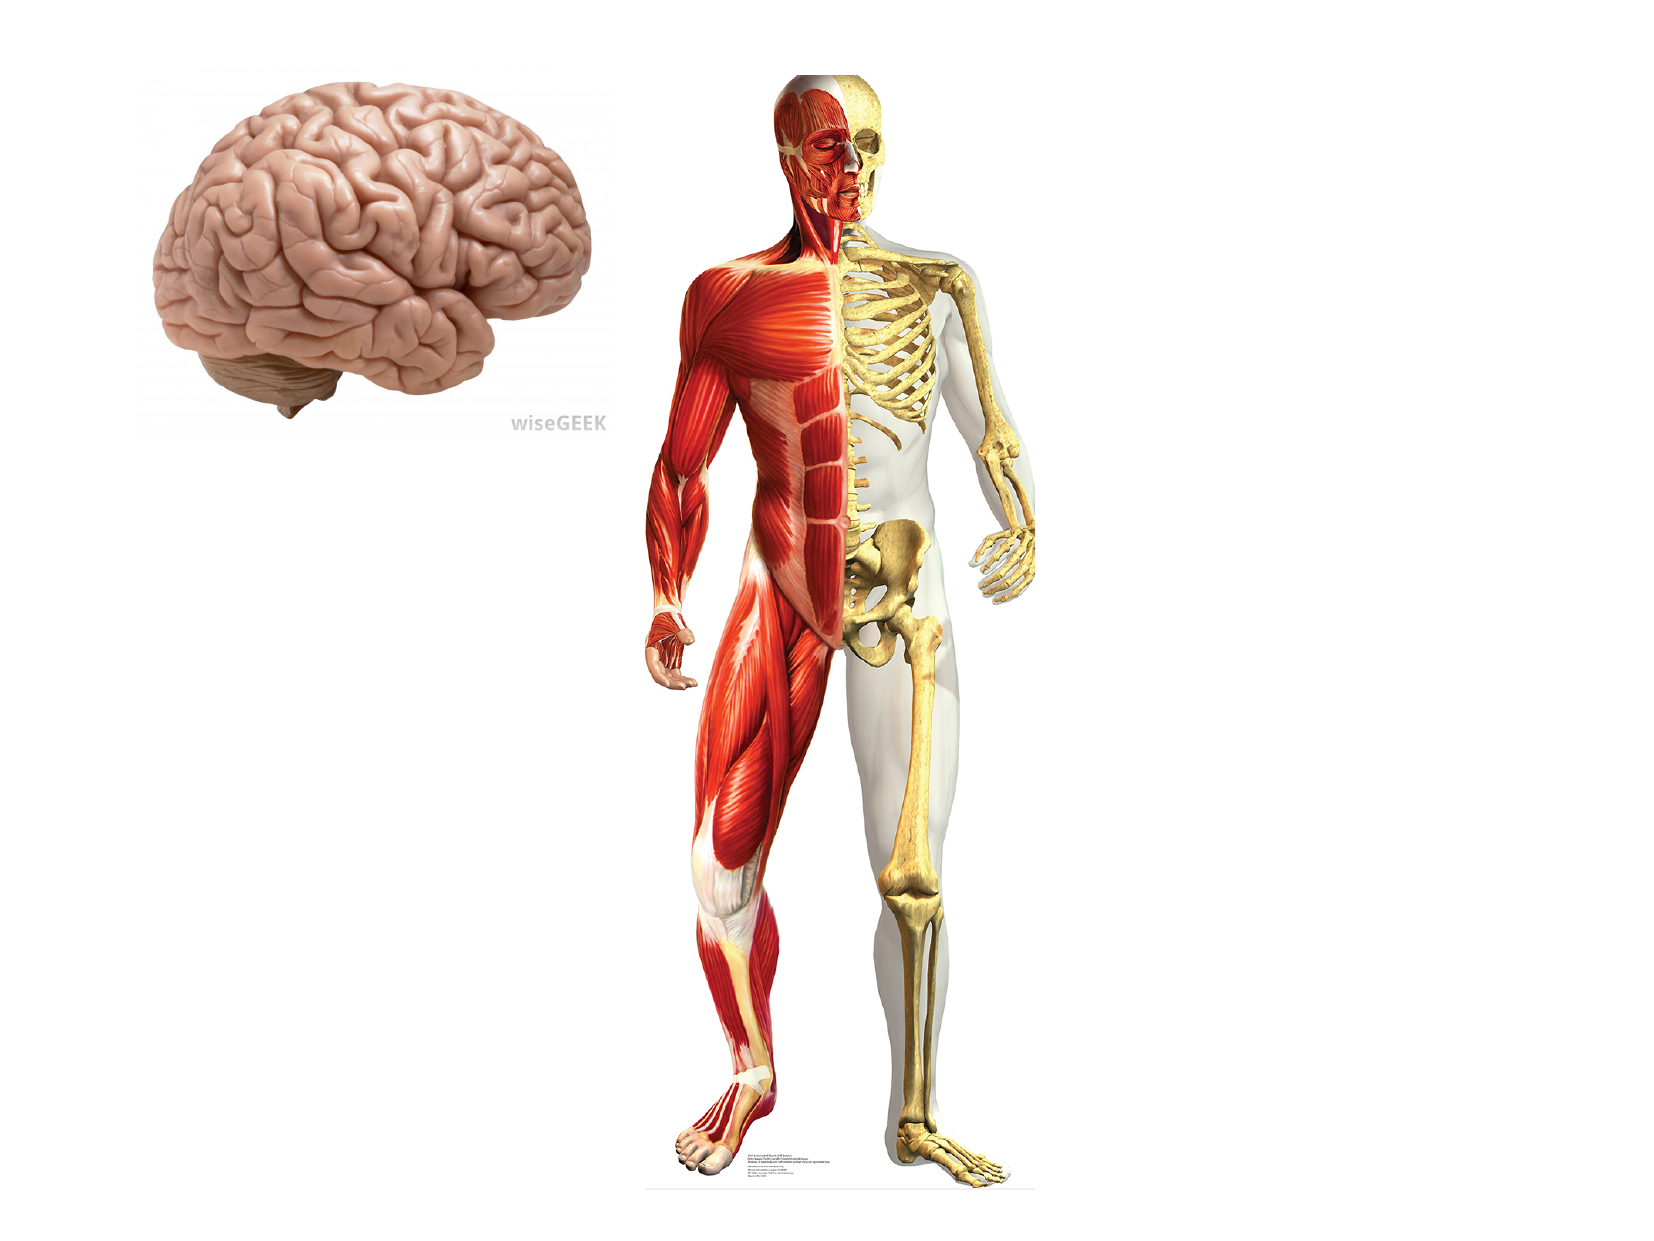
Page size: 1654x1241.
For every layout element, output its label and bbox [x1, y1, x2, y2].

picture [135, 57, 611, 436]
picture [645, 75, 1036, 1190]
